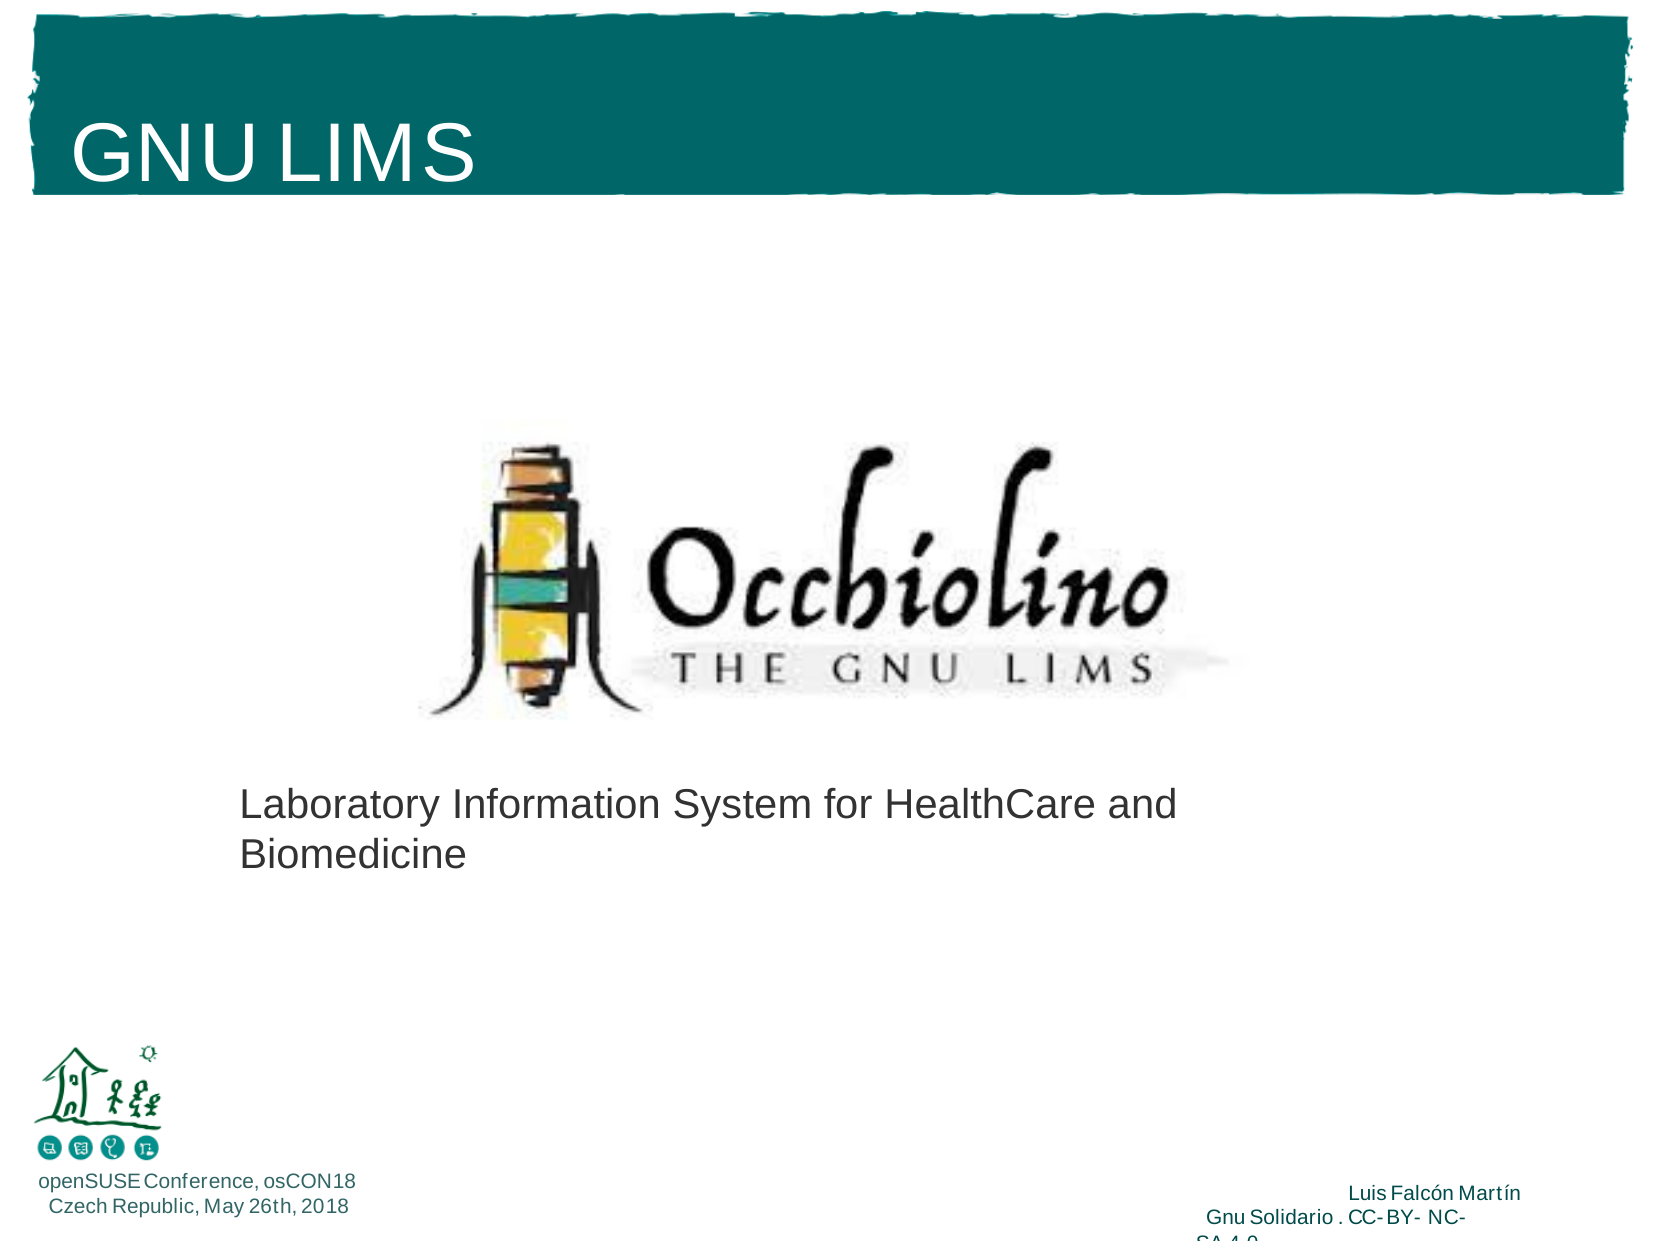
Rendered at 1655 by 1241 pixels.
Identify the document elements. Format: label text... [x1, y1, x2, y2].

text_box [399, 380, 1255, 771]
text_box Laboratory Information System for HealthCare and Biomedicine [237, 777, 1415, 823]
text_box LuisFalcónMartín GnuSolidario.CC-BY-NC-SA4.0 [1193, 1179, 1531, 1230]
text_box GNULIMS [68, 98, 505, 186]
text_box openSUSEConference,osCON18 CzechRepublic,May26th,2018 [36, 1167, 361, 1218]
